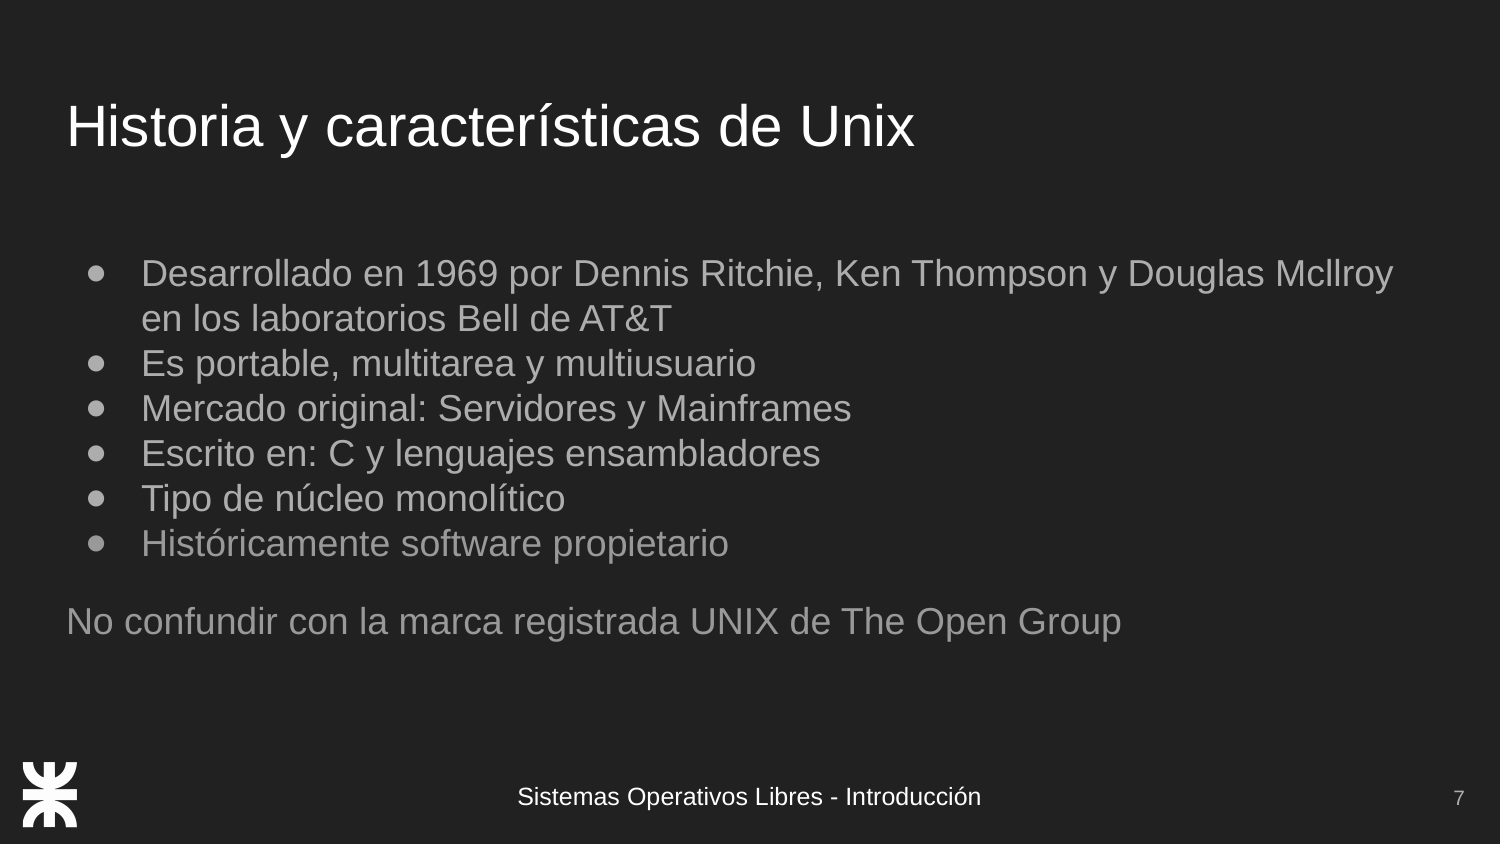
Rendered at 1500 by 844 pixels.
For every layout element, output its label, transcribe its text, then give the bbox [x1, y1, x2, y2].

list Desarrollado en 1969 por Dennis Ritchie, Ken Thompson y Douglas Mcllroy en los laboratorios Bell de AT&T Es portable, multitarea y multiusuario Mercado original: Servidores y Mainframes Escrito en: C y lenguajes ensambladores Tipo de núcleo monolítico Históricamente software propietario No confundir con la marca registrada UNIX de The Open Group [51, 233, 1449, 699]
title Historia y características de Unix [51, 72, 1449, 167]
slide_number <number> [1389, 764, 1480, 830]
picture [22, 762, 77, 829]
title Sistemas Operativos Libres - Introducción [254, 748, 1246, 843]
